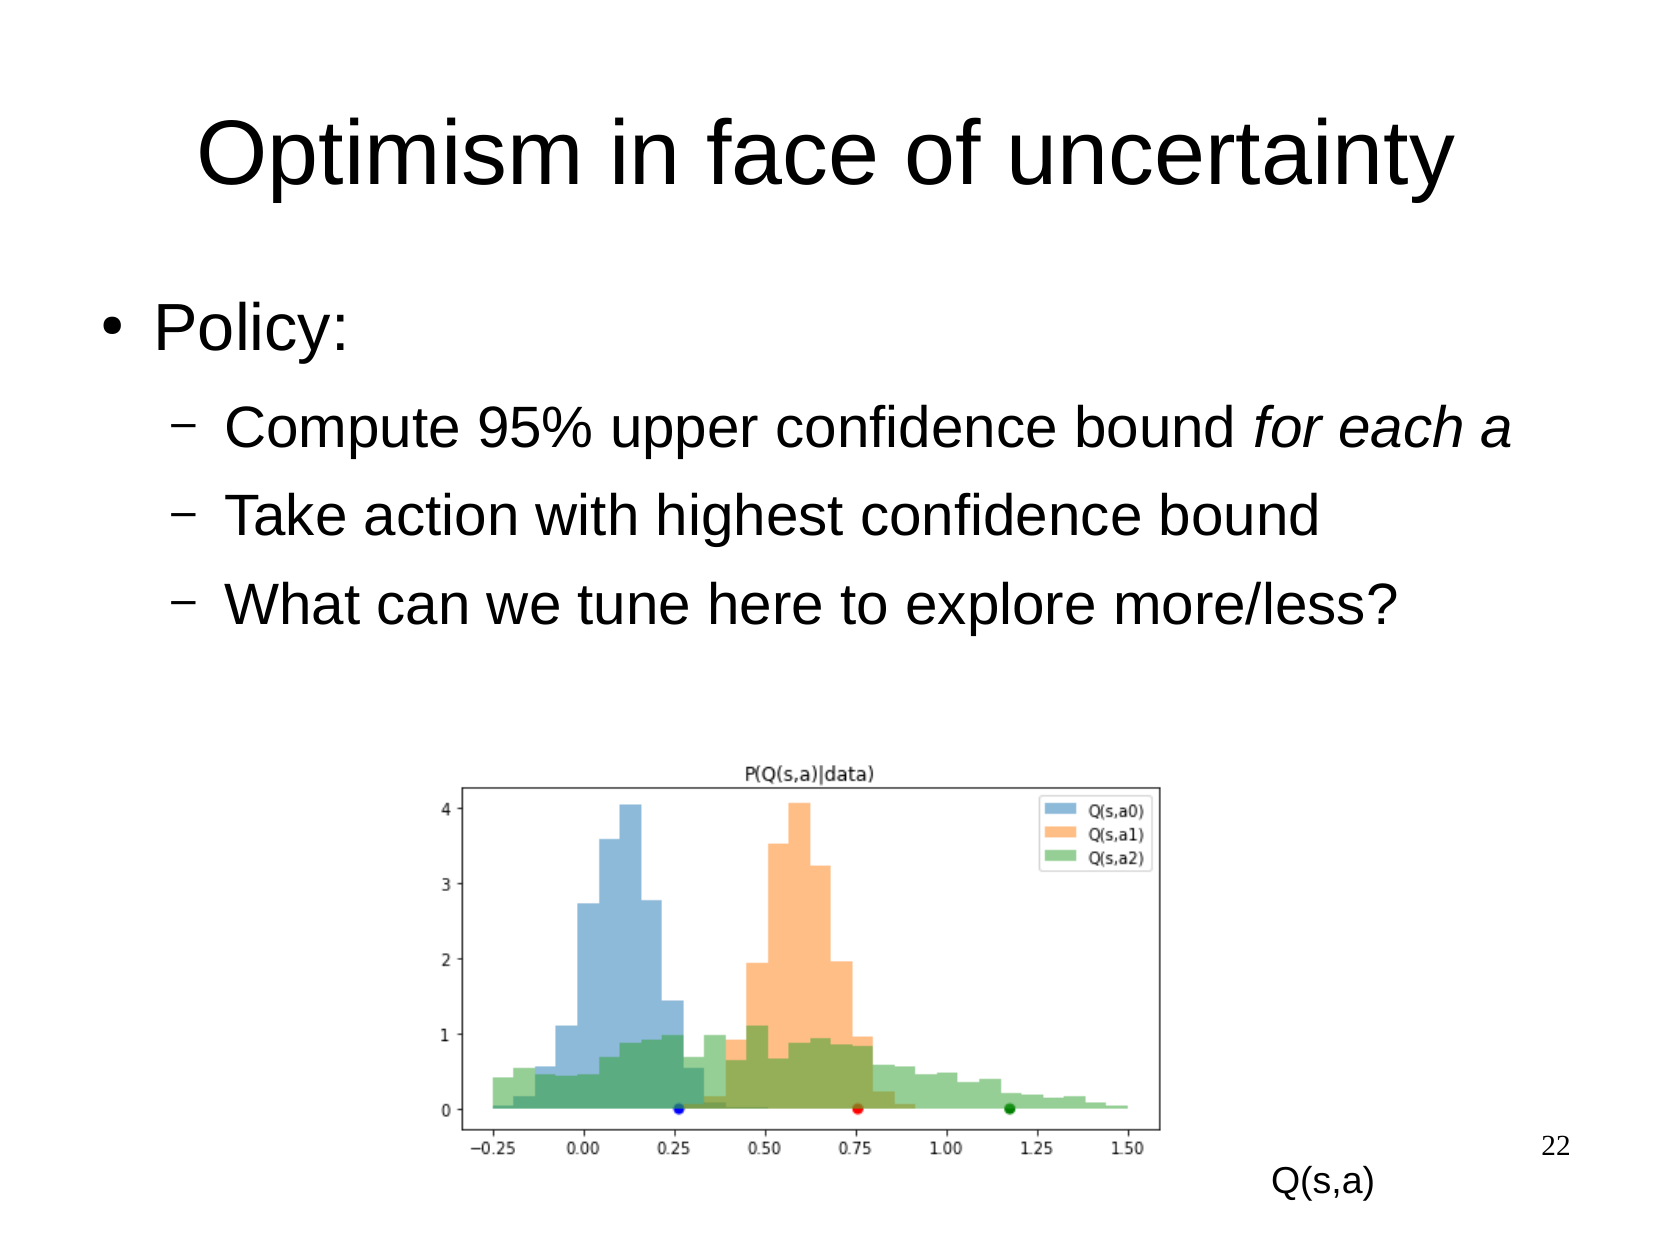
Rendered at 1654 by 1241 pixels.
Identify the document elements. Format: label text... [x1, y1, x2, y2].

title Optimism in face of uncertainty [82, 49, 1571, 257]
picture [429, 753, 1175, 1167]
text_box Q(s,a) [1256, 1152, 1391, 1210]
list Policy: Compute 95% upper confidence bound for each a Take action with highest confidence bound What can we tune here to explore more/less? [82, 290, 1571, 1010]
